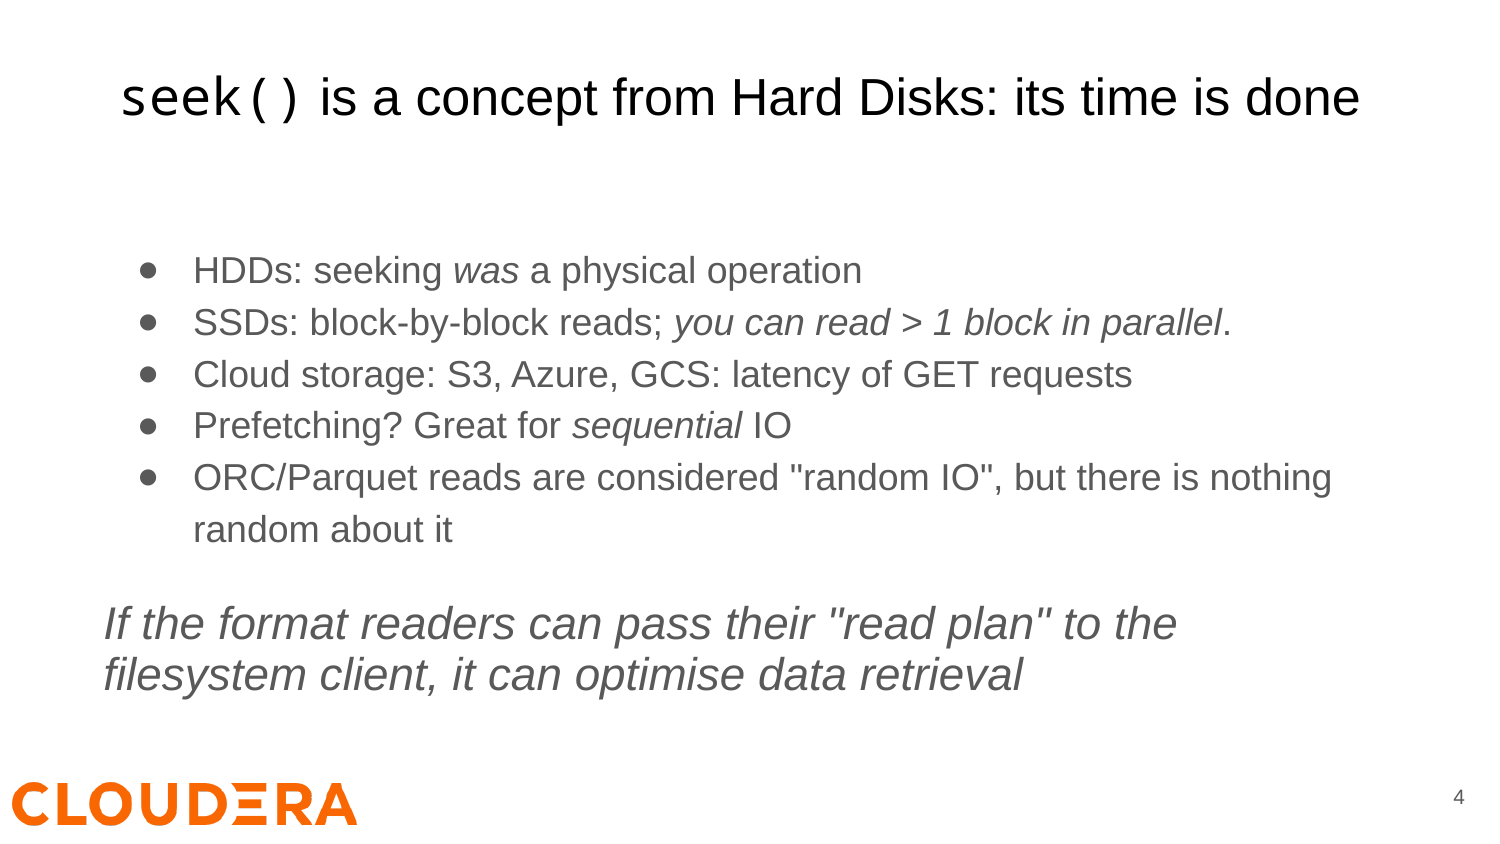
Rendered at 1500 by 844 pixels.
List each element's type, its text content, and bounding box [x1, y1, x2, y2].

picture [12, 740, 357, 826]
text_box If the format readers can pass their "read plan" to the filesystem client, it can optimise data retrieval [88, 590, 1300, 739]
slide_number <number> [1389, 764, 1480, 830]
list HDDs: seeking was a physical operation SSDs: block-by-block reads; you can read > 1 block in parallel. Cloud storage: S3, Azure, GCS: latency of GET requests Prefetching? Great for sequential IO ORC/Parquet reads are considered "random IO", but there is nothing random about it [103, 224, 1397, 591]
title seek() is a concept from Hard Disks: its time is done [103, 44, 1397, 208]
